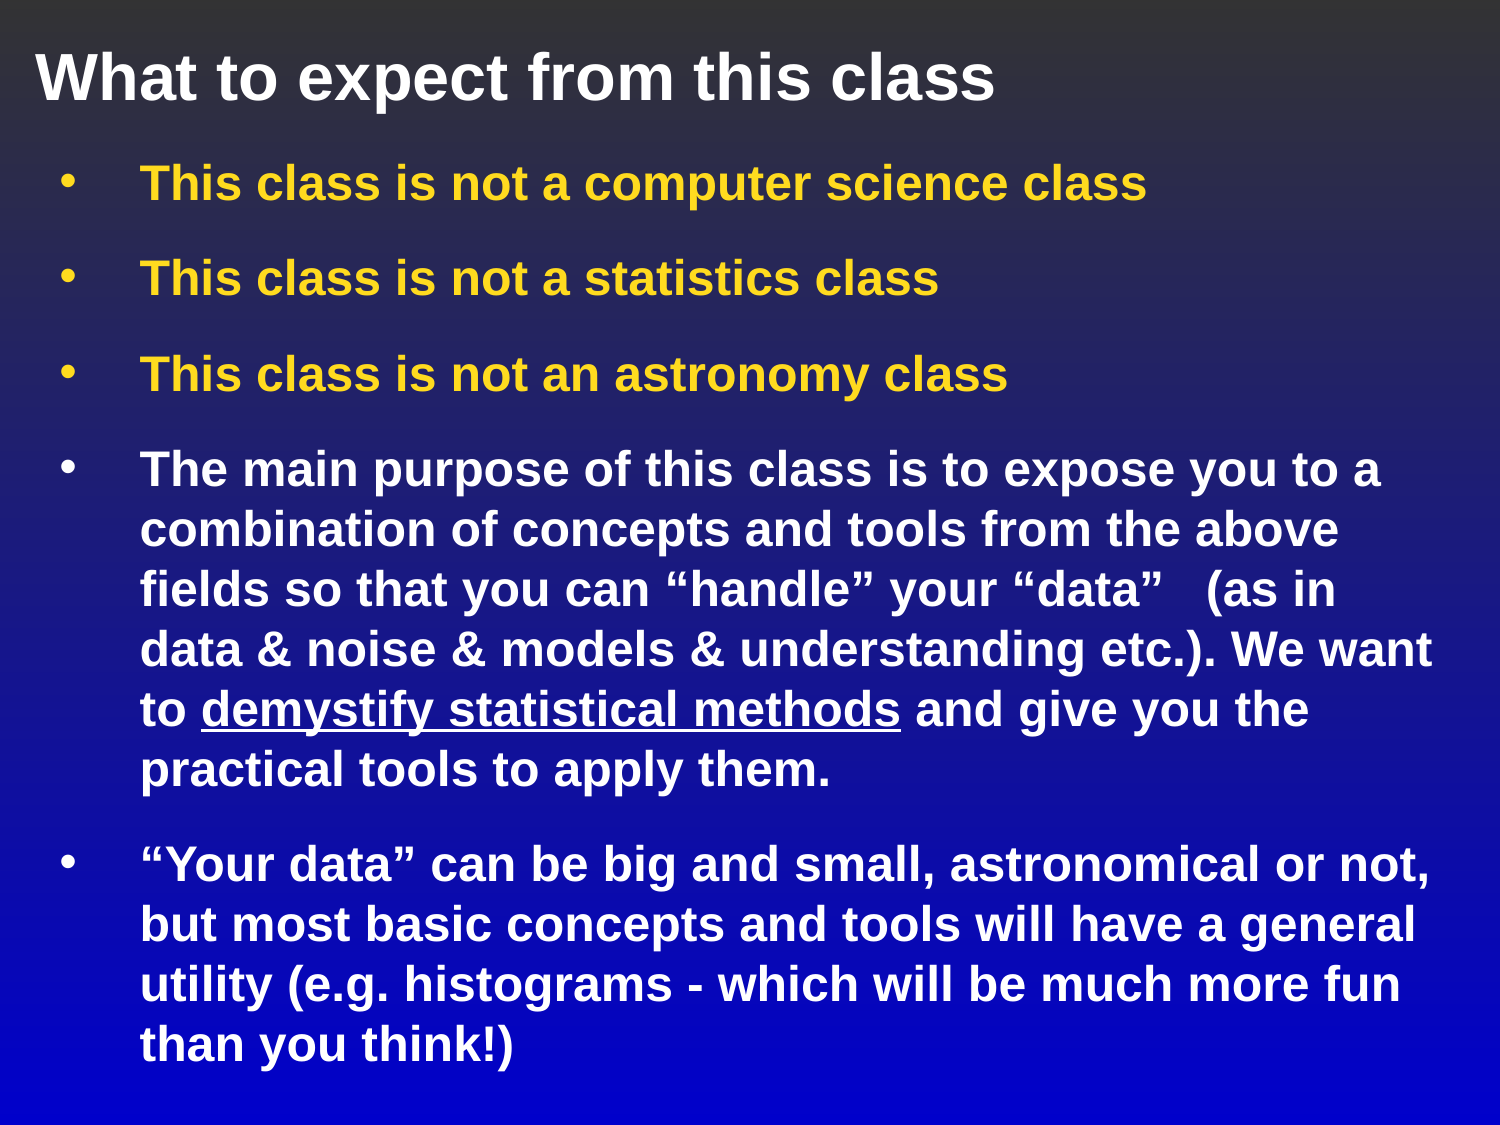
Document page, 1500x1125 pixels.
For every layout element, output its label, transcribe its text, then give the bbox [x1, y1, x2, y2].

title What to expect from this class [27, 20, 1346, 127]
list This class is not a computer science class This class is not a statistics class This class is not an astronomy class The main purpose of this class is to expose you to a combination of concepts and tools from the above fields so that you can “handle” your “data” (as in data & noise & models & understanding etc.). We want to demystify statistical methods and give you the practical tools to apply them. “Your data” can be big and small, astronomical or not, but most basic concepts and tools will have a general utility (e.g. histograms - which will be much more fun than you think!) [0, 135, 1447, 1087]
